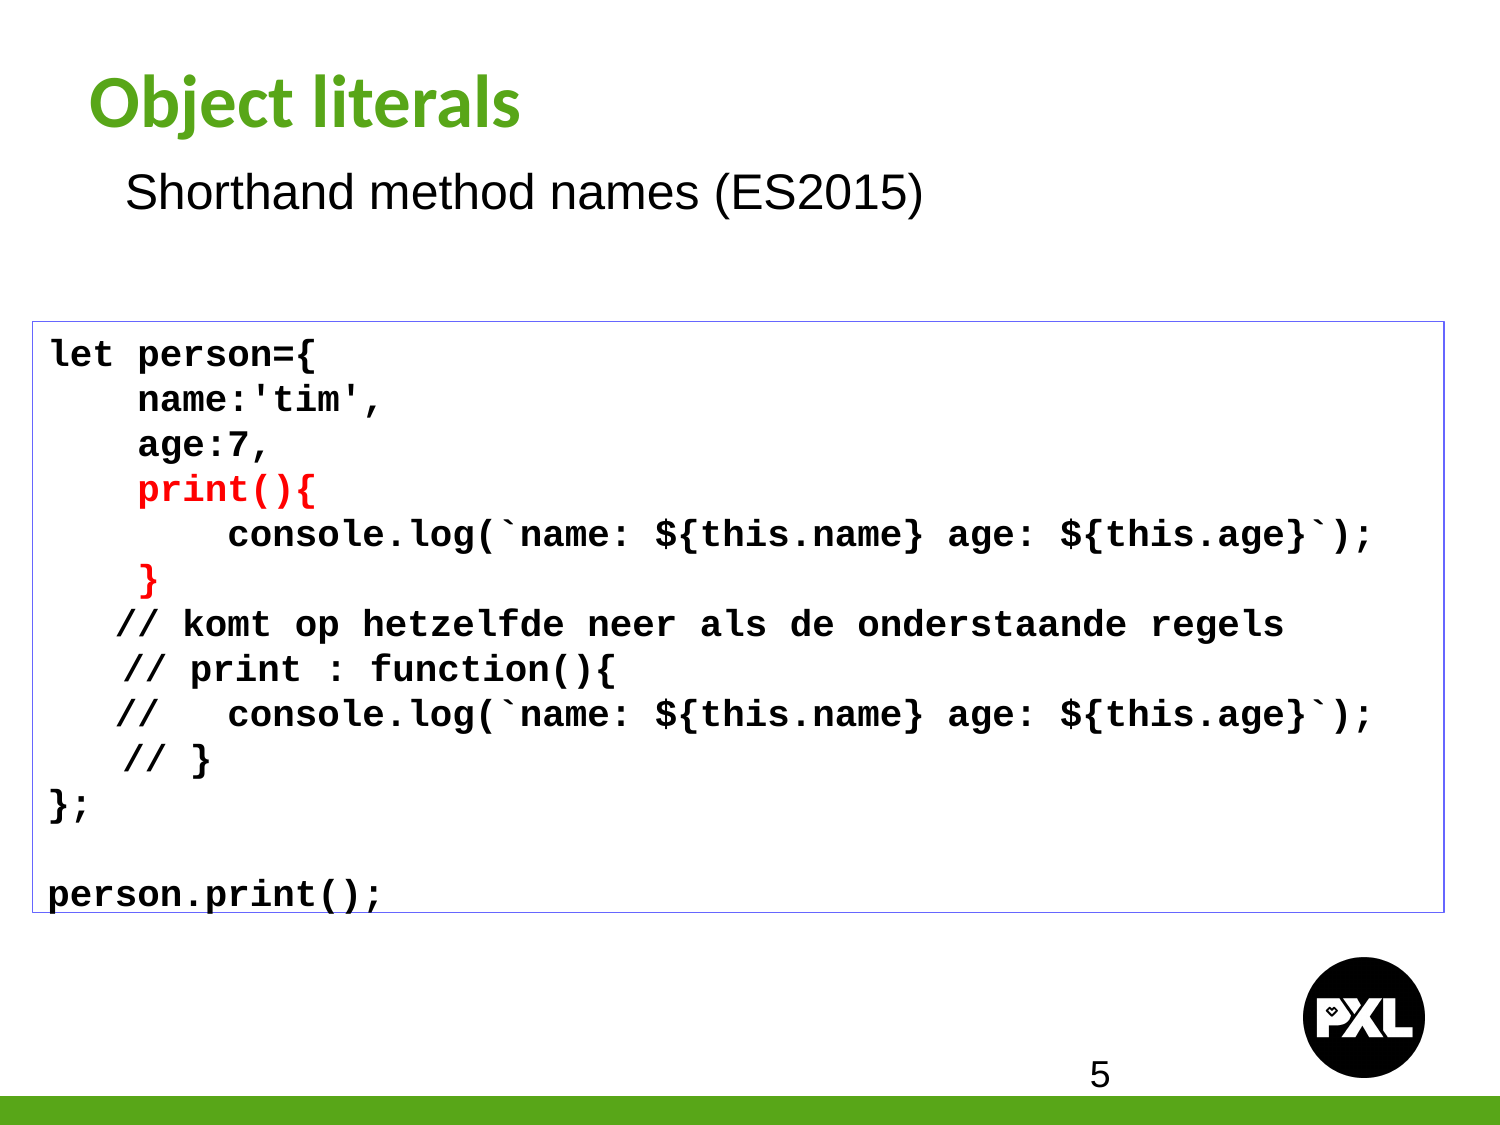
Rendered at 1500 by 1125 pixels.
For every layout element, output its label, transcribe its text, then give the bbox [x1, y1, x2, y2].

text_box <number> [1074, 1042, 1304, 1103]
text_box Shorthand method names (ES2015) [109, 162, 1344, 251]
text_box let person={ name:'tim', age:7, print(){ console.log(`name: ${this.name} age: ${this.age}`); } // komt op hetzelfde neer als de onderstaande regels // print : function(){ // console.log(`name: ${this.name} age: ${this.age}`); // } }; person.print(); [32, 321, 1444, 913]
picture [1303, 957, 1425, 1078]
text_box Object literals [75, 45, 1425, 233]
